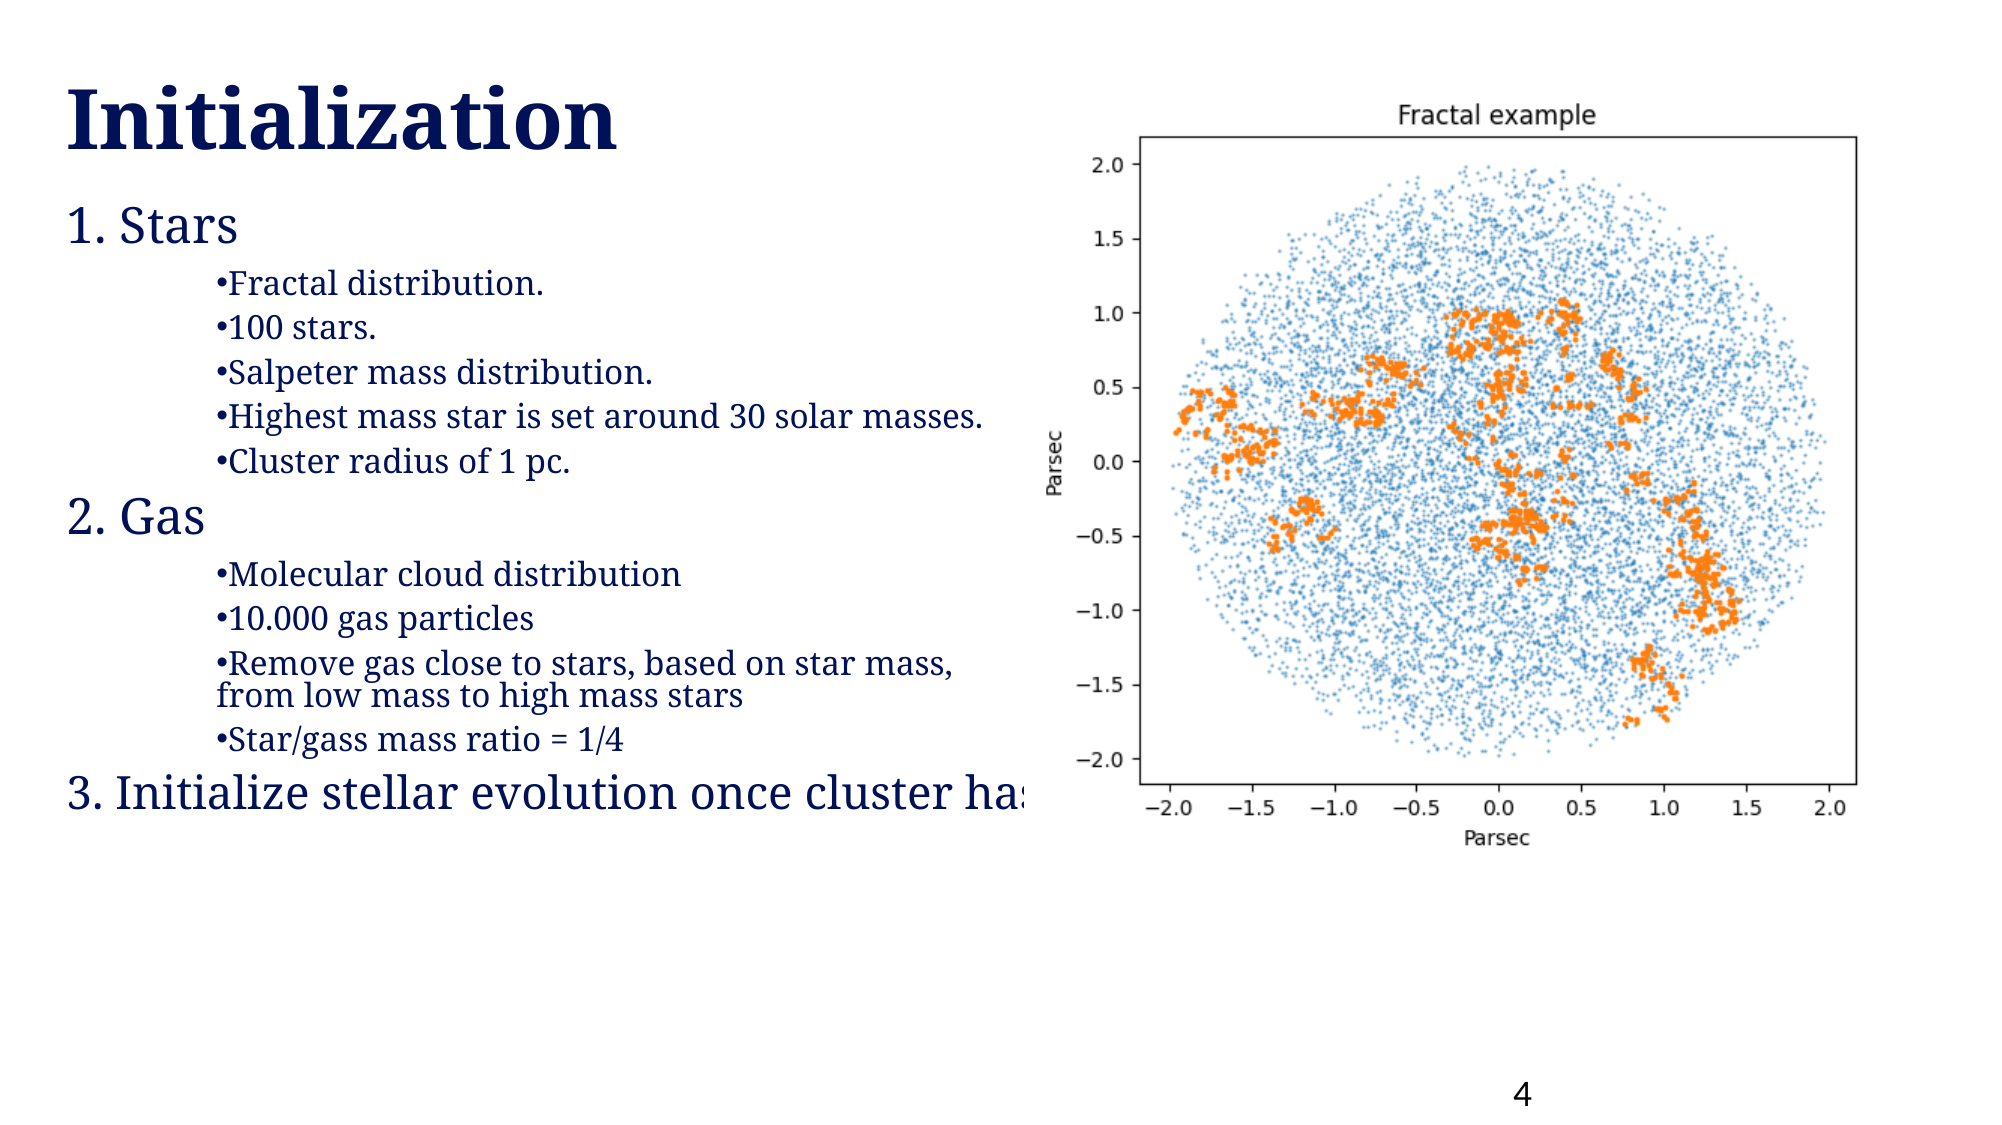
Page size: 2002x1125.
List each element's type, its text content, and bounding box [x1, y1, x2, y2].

picture [1024, 36, 1949, 877]
text_box 4 [1498, 1061, 1949, 1122]
list Stars Fractal distribution. 100 stars. Salpeter mass distribution. Highest mass star is set around 30 solar masses. Cluster radius of 1 pc. Gas Molecular cloud distribution 10.000 gas particles Remove gas close to stars, based on star mass, from low mass to high mass stars Star/gass mass ratio = 1/4 Initialize stellar evolution once cluster has settled. [66, 205, 1248, 993]
title Initialization [66, 66, 1024, 138]
